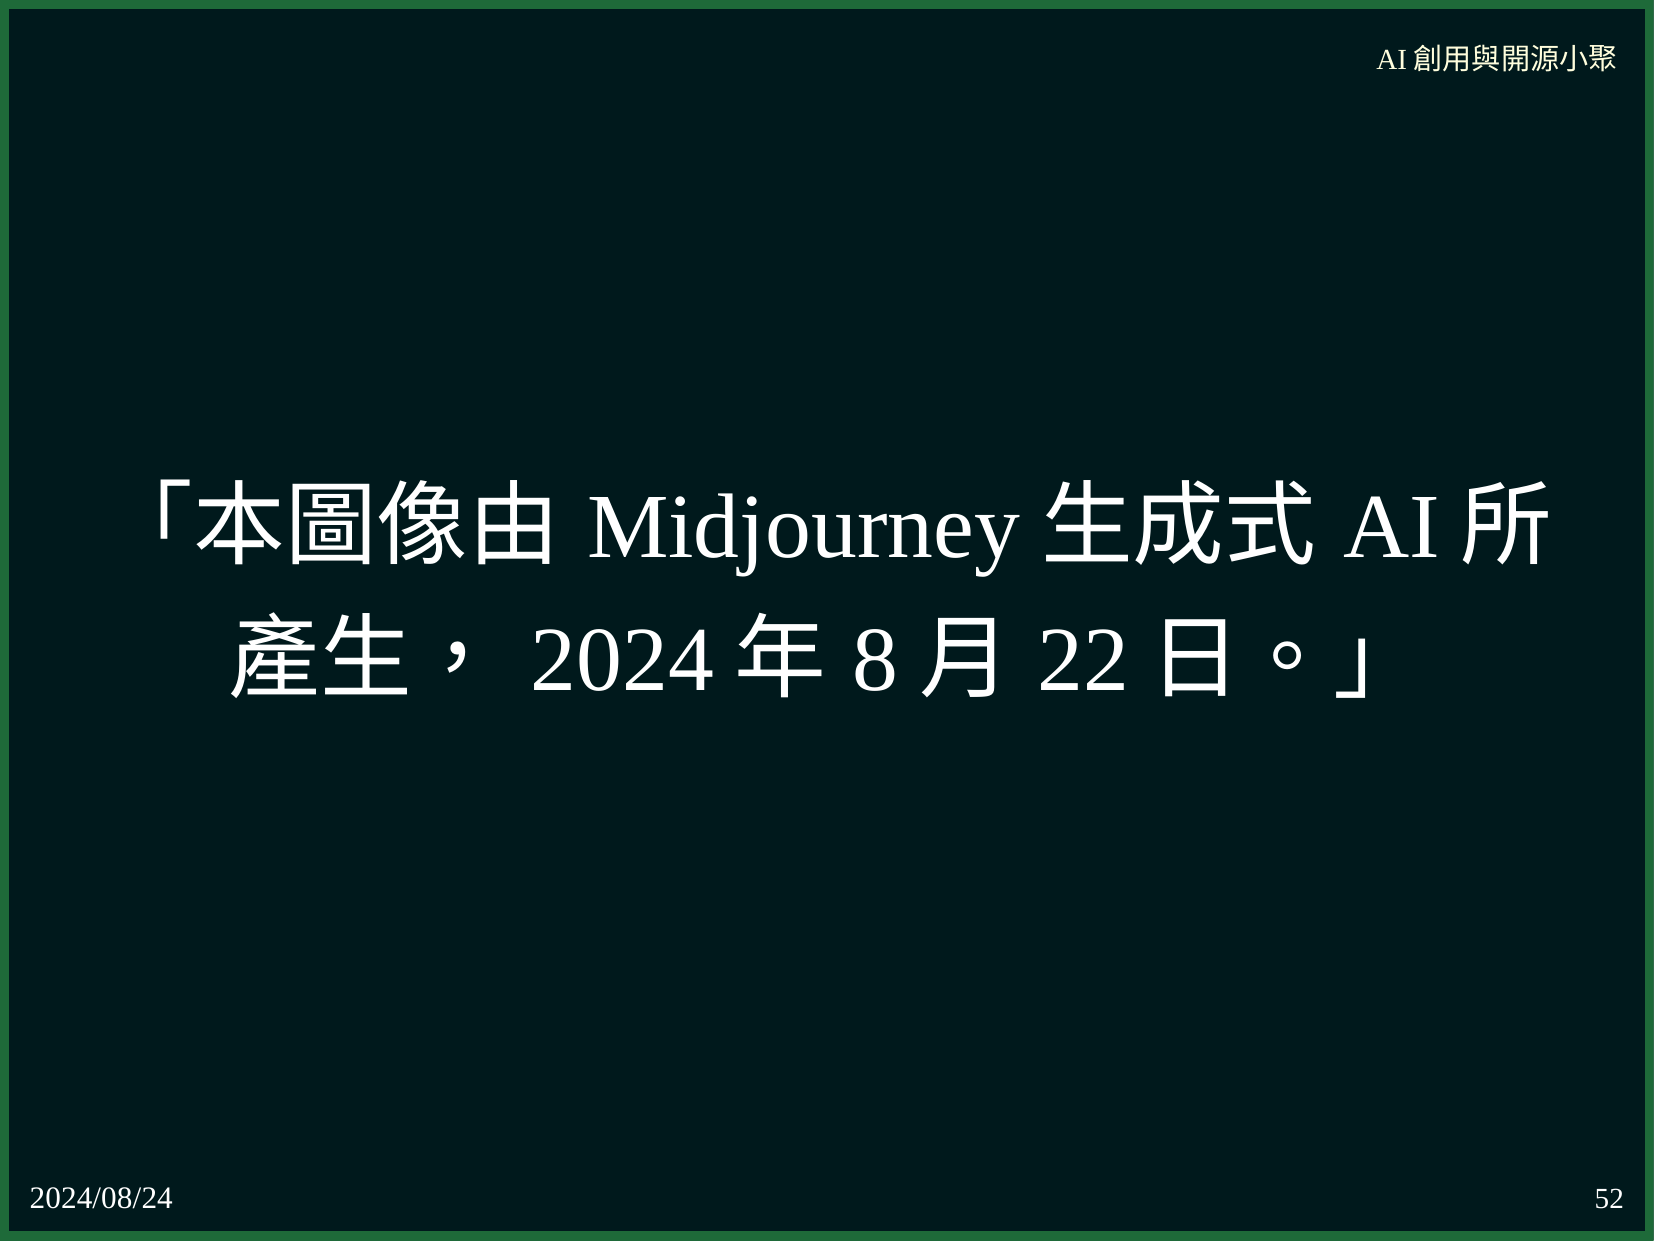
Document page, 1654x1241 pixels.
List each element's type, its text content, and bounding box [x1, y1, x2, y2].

title 「本圖像由Midjourney生成式AI所產生，2024年8月22日。」 [82, 242, 1571, 927]
